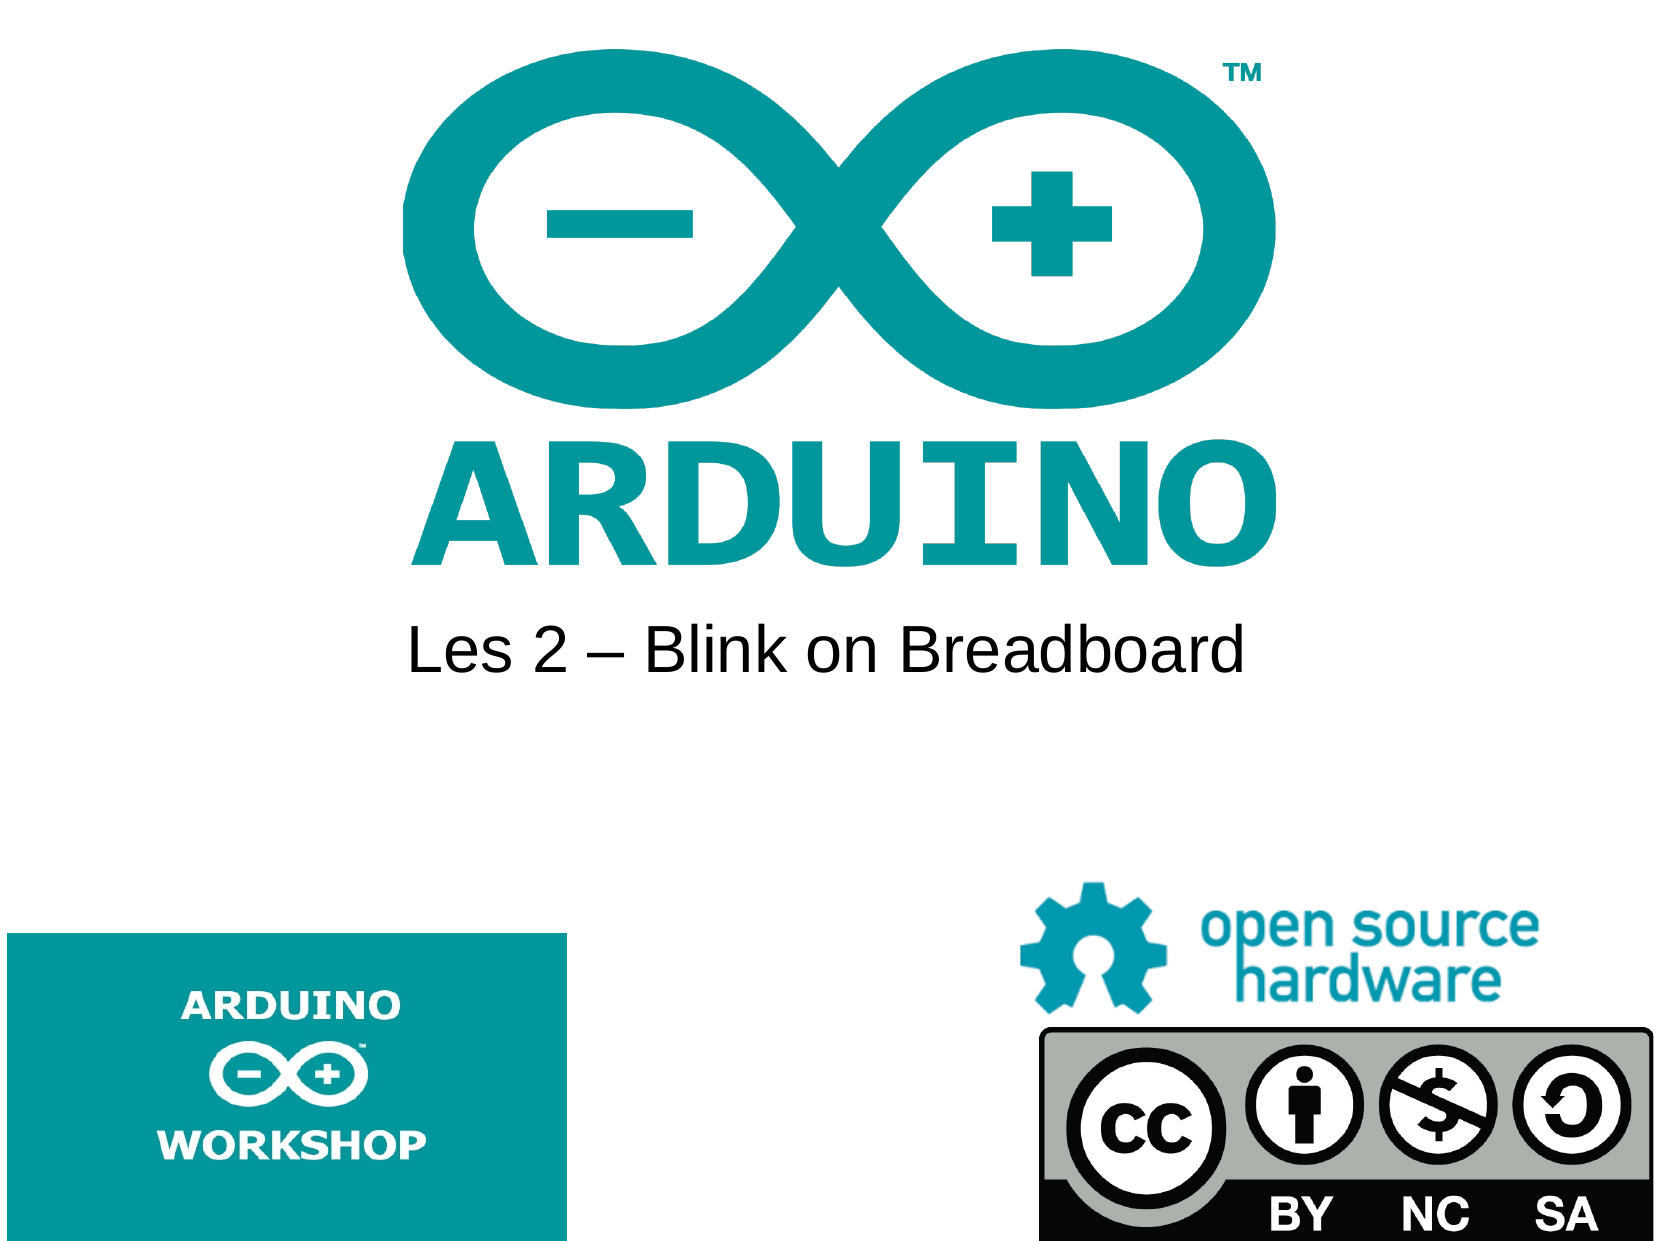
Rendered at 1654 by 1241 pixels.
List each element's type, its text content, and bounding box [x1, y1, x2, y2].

picture [7, 933, 567, 1241]
subtitle Les 2 – Blink on Breadboard [82, 89, 1571, 1211]
picture [980, 850, 1654, 1241]
picture [403, 49, 1276, 567]
